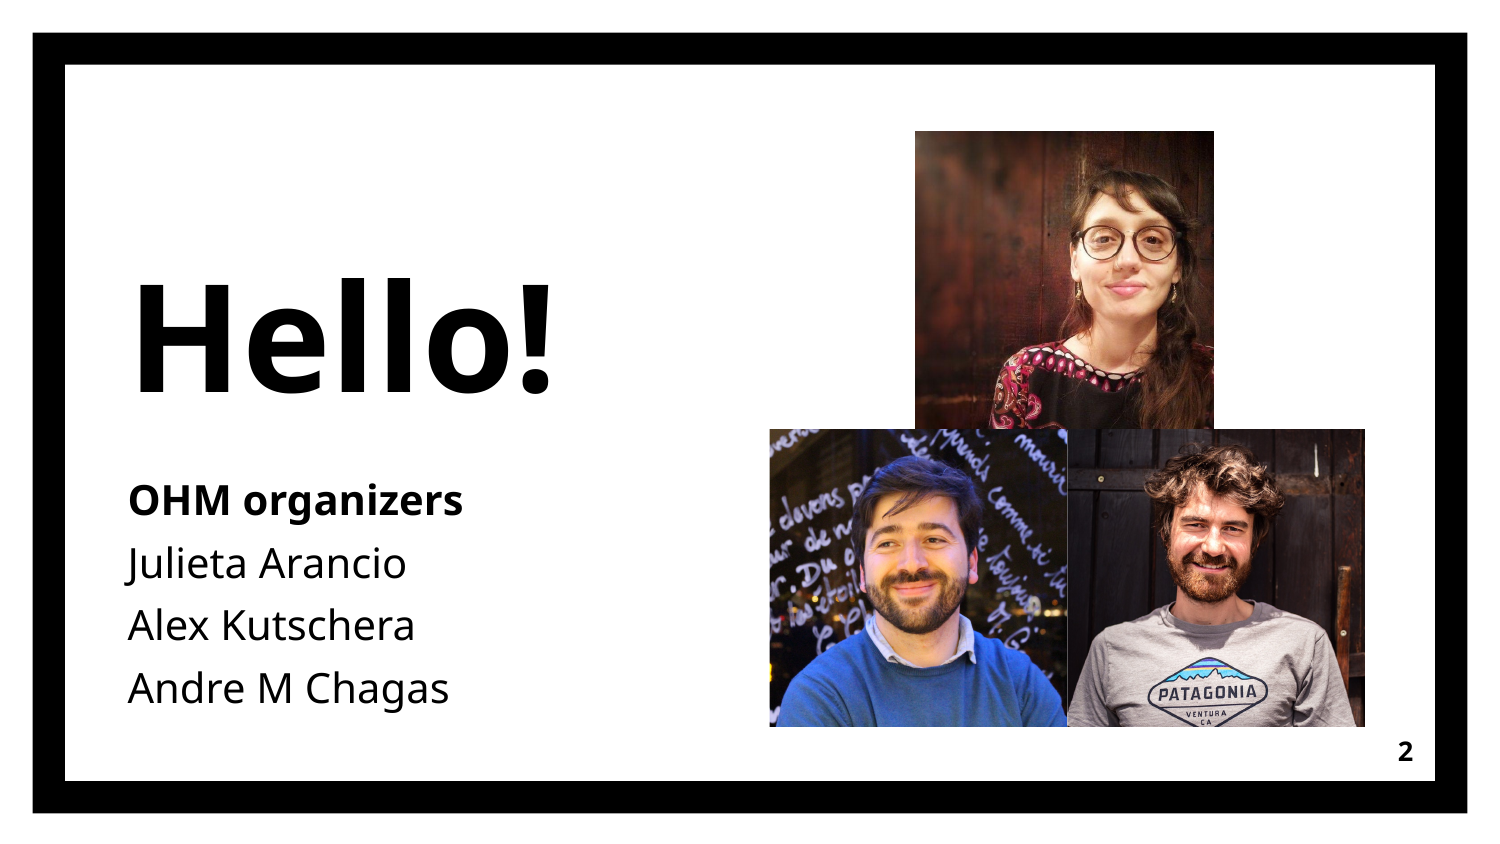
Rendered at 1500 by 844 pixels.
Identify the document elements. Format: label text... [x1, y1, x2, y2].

subtitle OHM organizers Julieta Arancio Alex Kutschera Andre M Chagas [112, 396, 682, 727]
slide_number 1 [1338, 720, 1429, 786]
picture [769, 131, 1365, 727]
title Hello! [112, 247, 682, 396]
